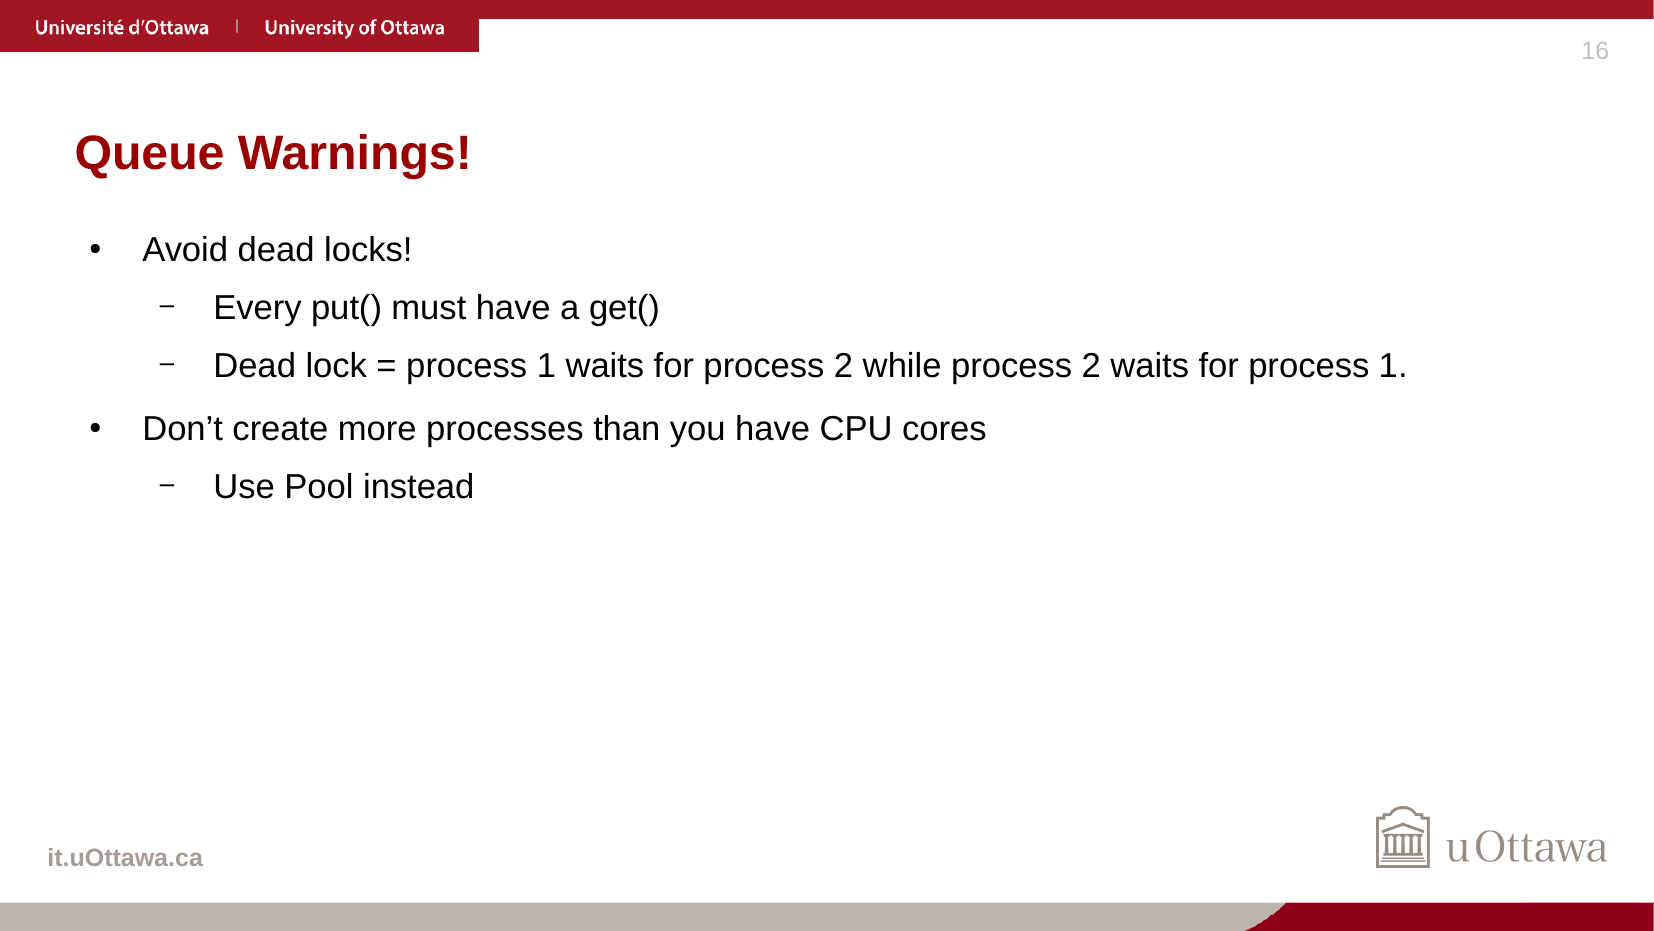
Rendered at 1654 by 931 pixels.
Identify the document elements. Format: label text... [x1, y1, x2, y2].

title Queue Warnings! [74, 93, 1481, 212]
picture [1376, 806, 1607, 868]
picture [0, 903, 1654, 931]
list Avoid dead locks! Every put() must have a get() Dead lock = process 1 waits for process 2 while process 2 waits for process 1. Don’t create more processes than you have CPU cores Use Pool instead [71, 230, 1477, 740]
picture [0, 0, 1654, 52]
